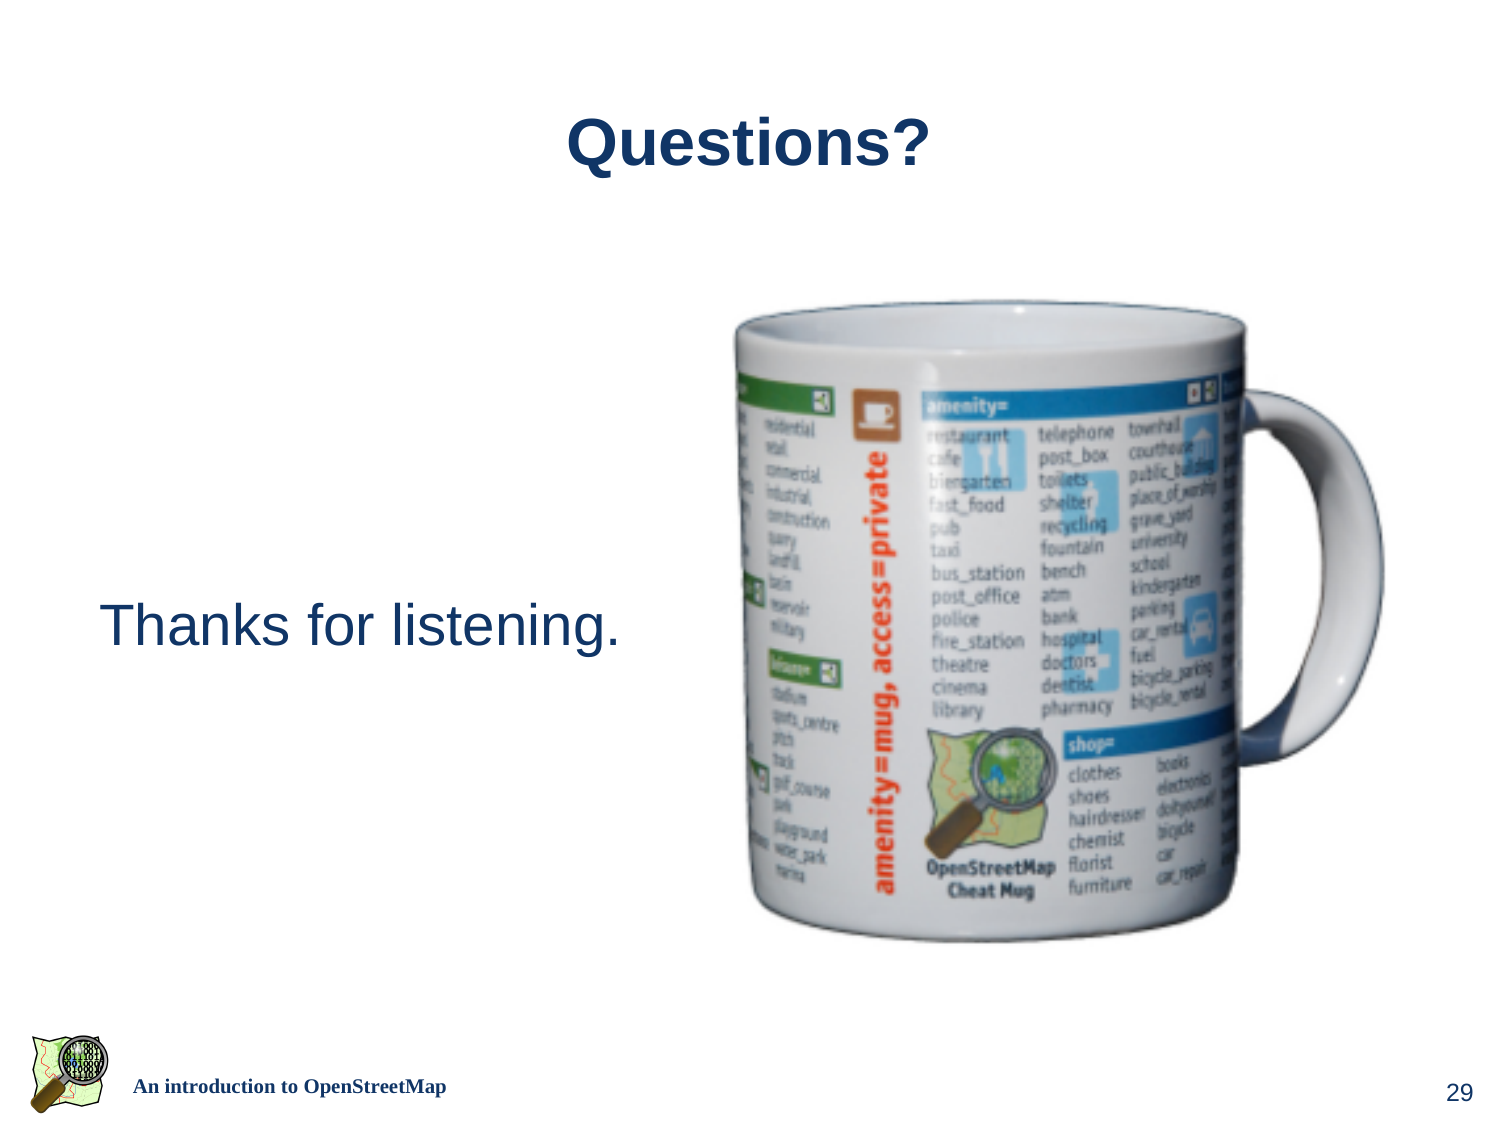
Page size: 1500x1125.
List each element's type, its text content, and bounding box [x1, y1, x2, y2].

picture [731, 295, 1388, 949]
title Questions? [74, 44, 1425, 233]
subtitle Thanks for listening. [59, 386, 664, 857]
picture [29, 1033, 110, 1114]
